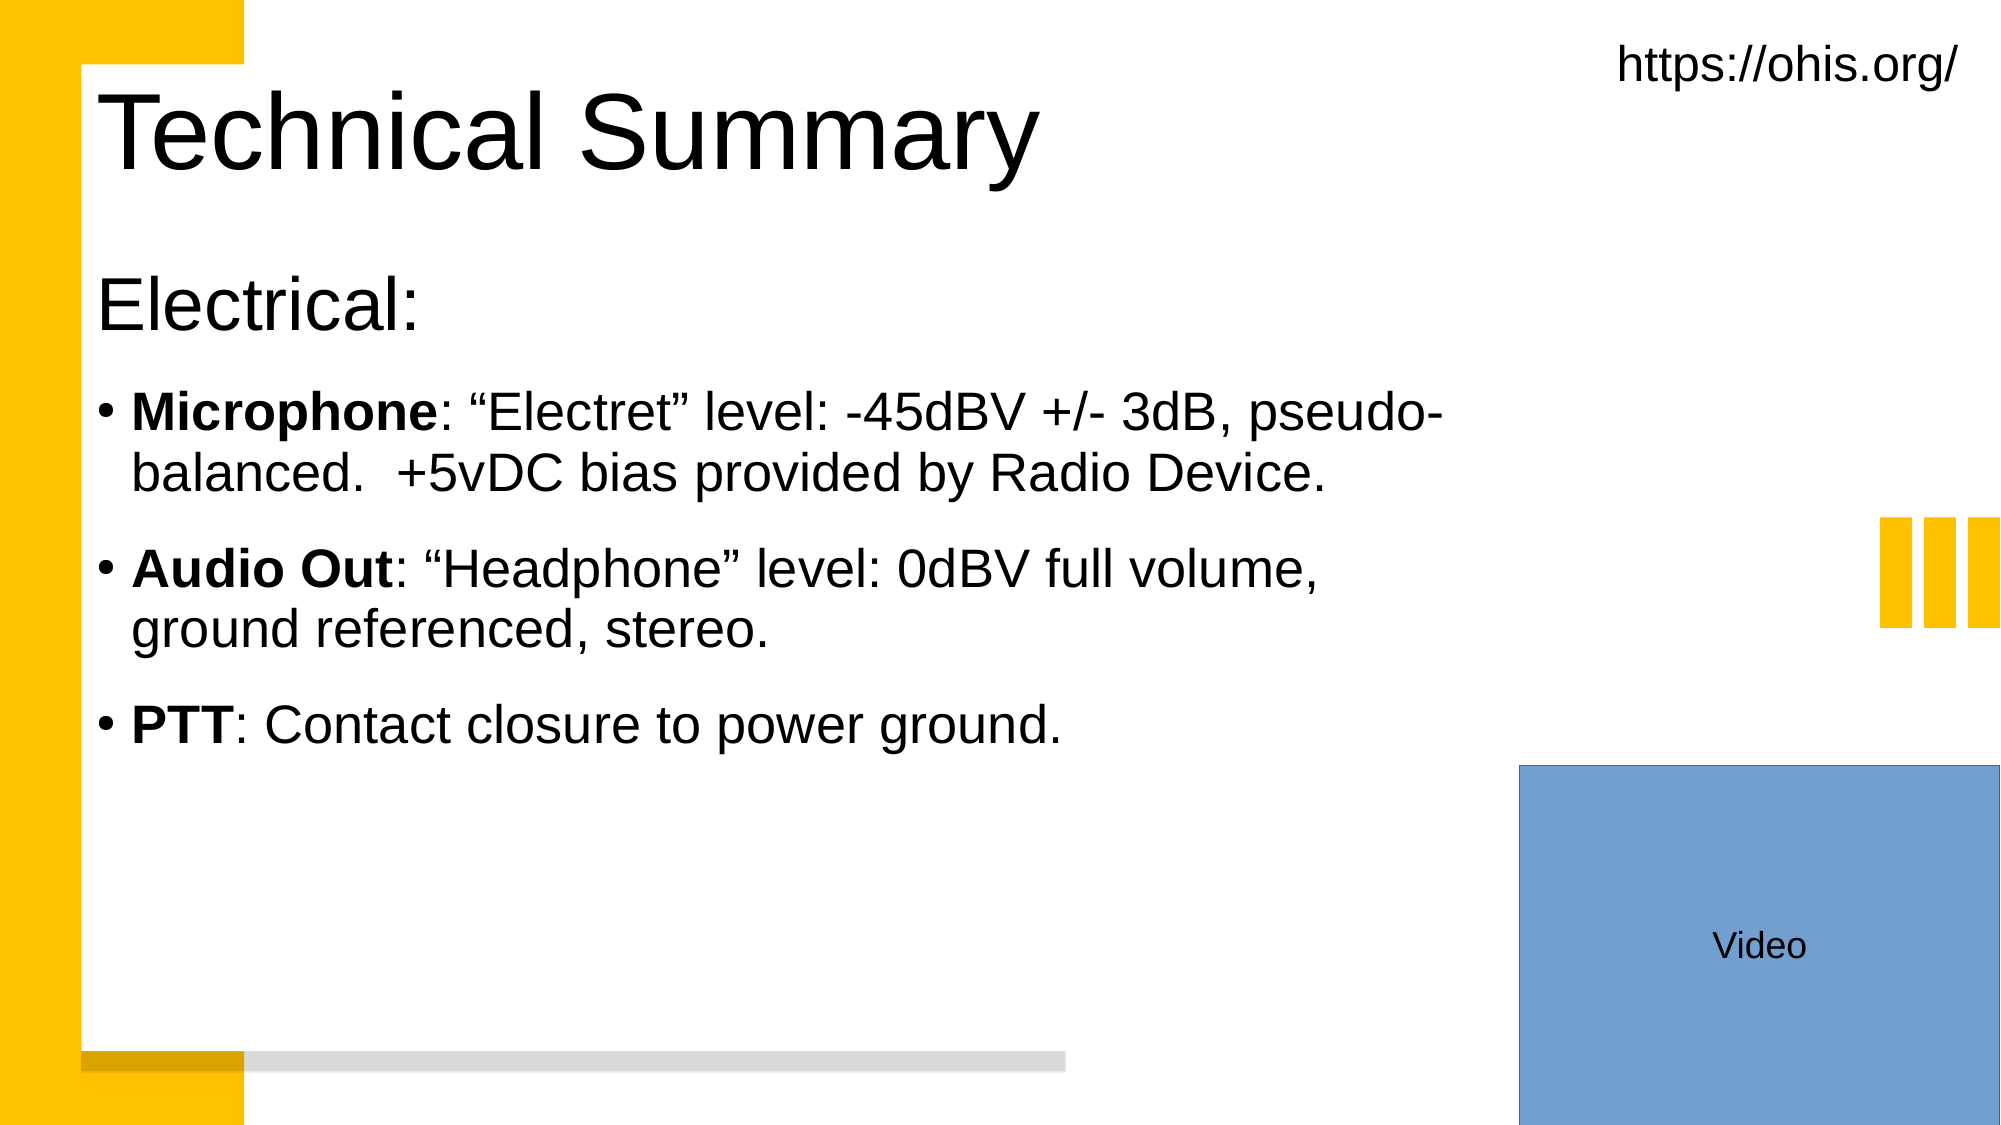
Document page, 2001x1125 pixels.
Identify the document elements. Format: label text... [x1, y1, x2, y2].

text_box Video [1519, 765, 2000, 1125]
text_box https://ohis.org/ [1590, 29, 1974, 105]
text_box [0, 0, 2000, 1125]
text_box Technical Summary [81, 64, 1921, 201]
text_box Electrical: Microphone: “Electret” level: -45dBV +/- 3dB, pseudo-balanced. +5vDC bias provided by Radio Device. Audio Out: “Headphone” level: 0dBV full volume, ground referenced, stereo. PTT: Contact closure to power ground. [81, 254, 1516, 1036]
